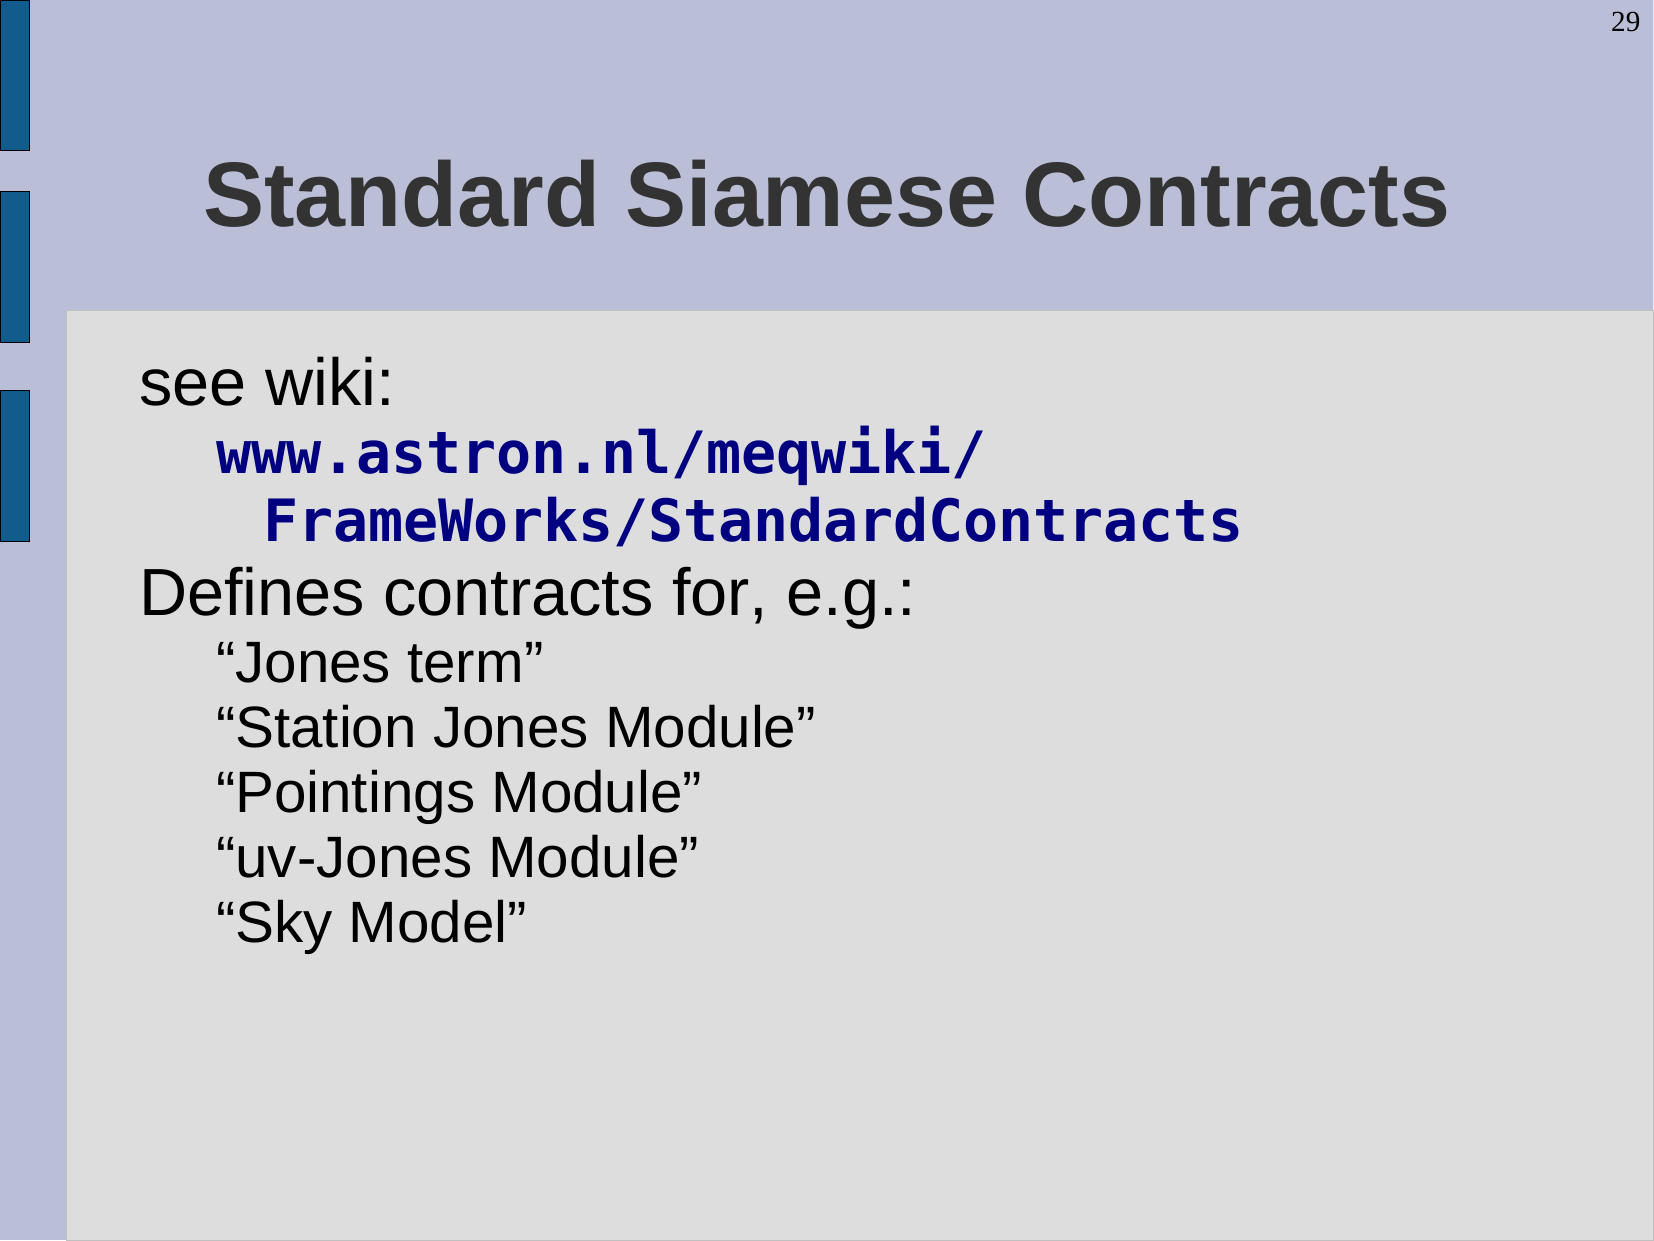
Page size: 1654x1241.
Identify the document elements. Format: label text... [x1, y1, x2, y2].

list see wiki: www.astron.nl/meqwiki/ FrameWorks/StandardContracts Defines contracts for, e.g.: “Jones term” “Station Jones Module” “Pointings Module” “uv-Jones Module” “Sky Model” [121, 344, 1534, 1112]
title Standard Siamese Contracts [121, 98, 1534, 291]
